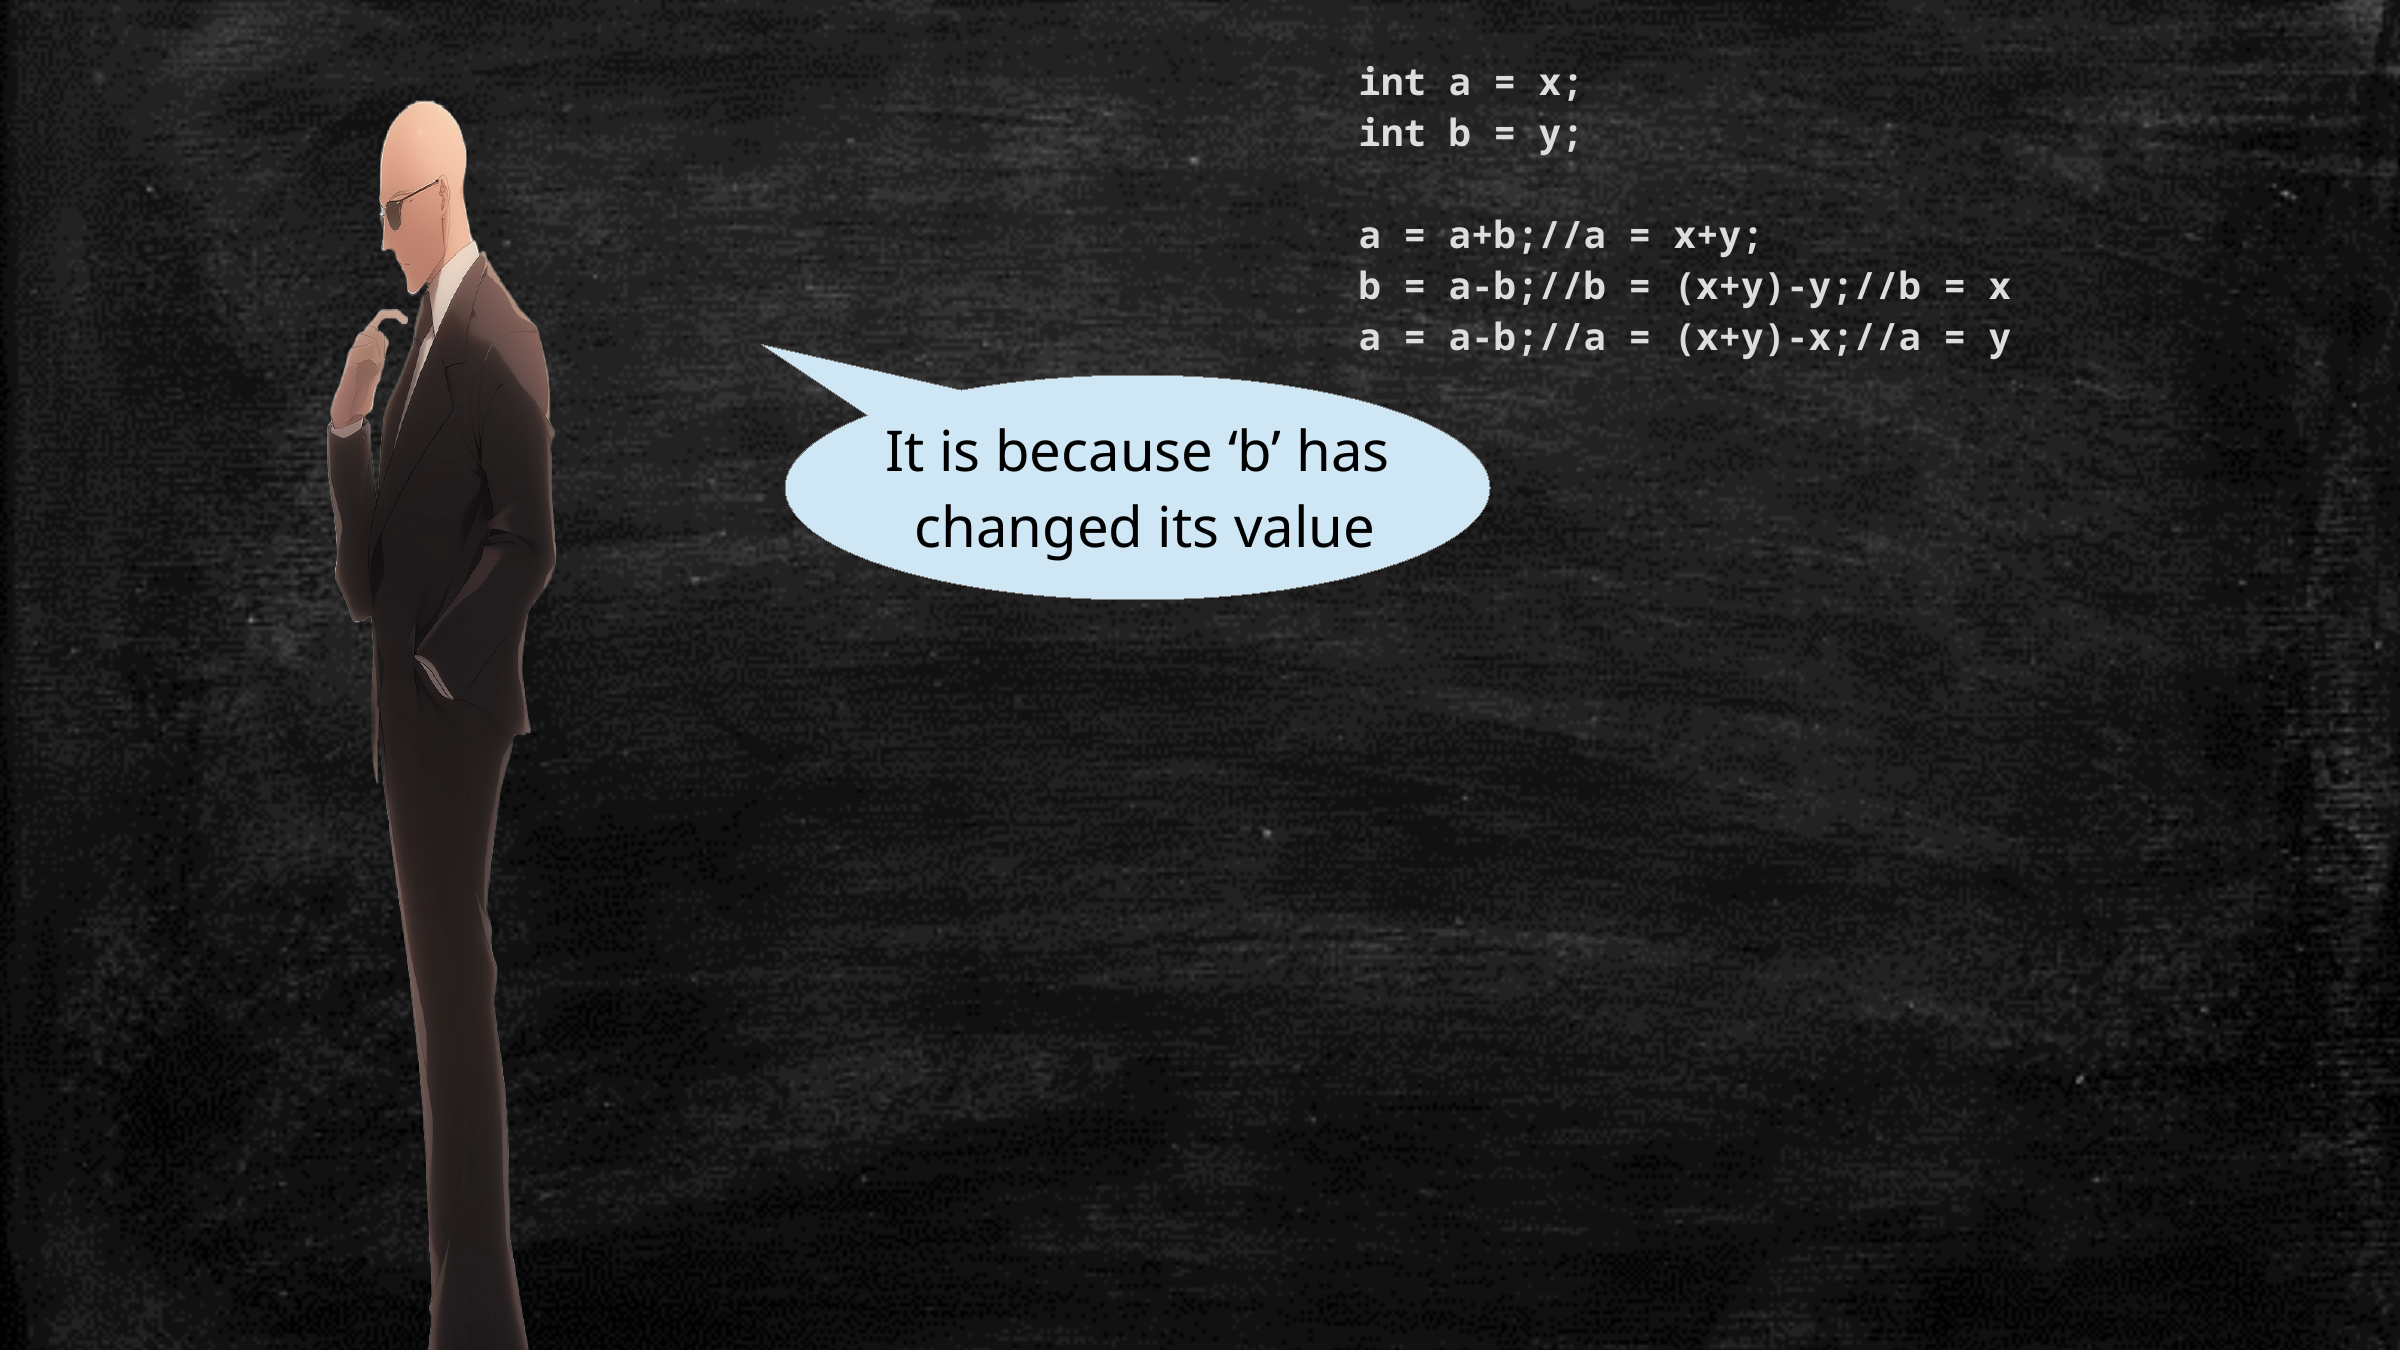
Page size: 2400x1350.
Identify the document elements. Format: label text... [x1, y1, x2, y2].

text_box It is because ‘b’ has changed its value [761, 344, 1491, 600]
text_box int a = x; int b = y; a = a+b;//a = x+y; b = a-b;//b = (x+y)-y;//b = x a = a-b;//a = (x+y)-x;//a = y [1343, 47, 2400, 1035]
picture [0, 0, 2400, 1350]
